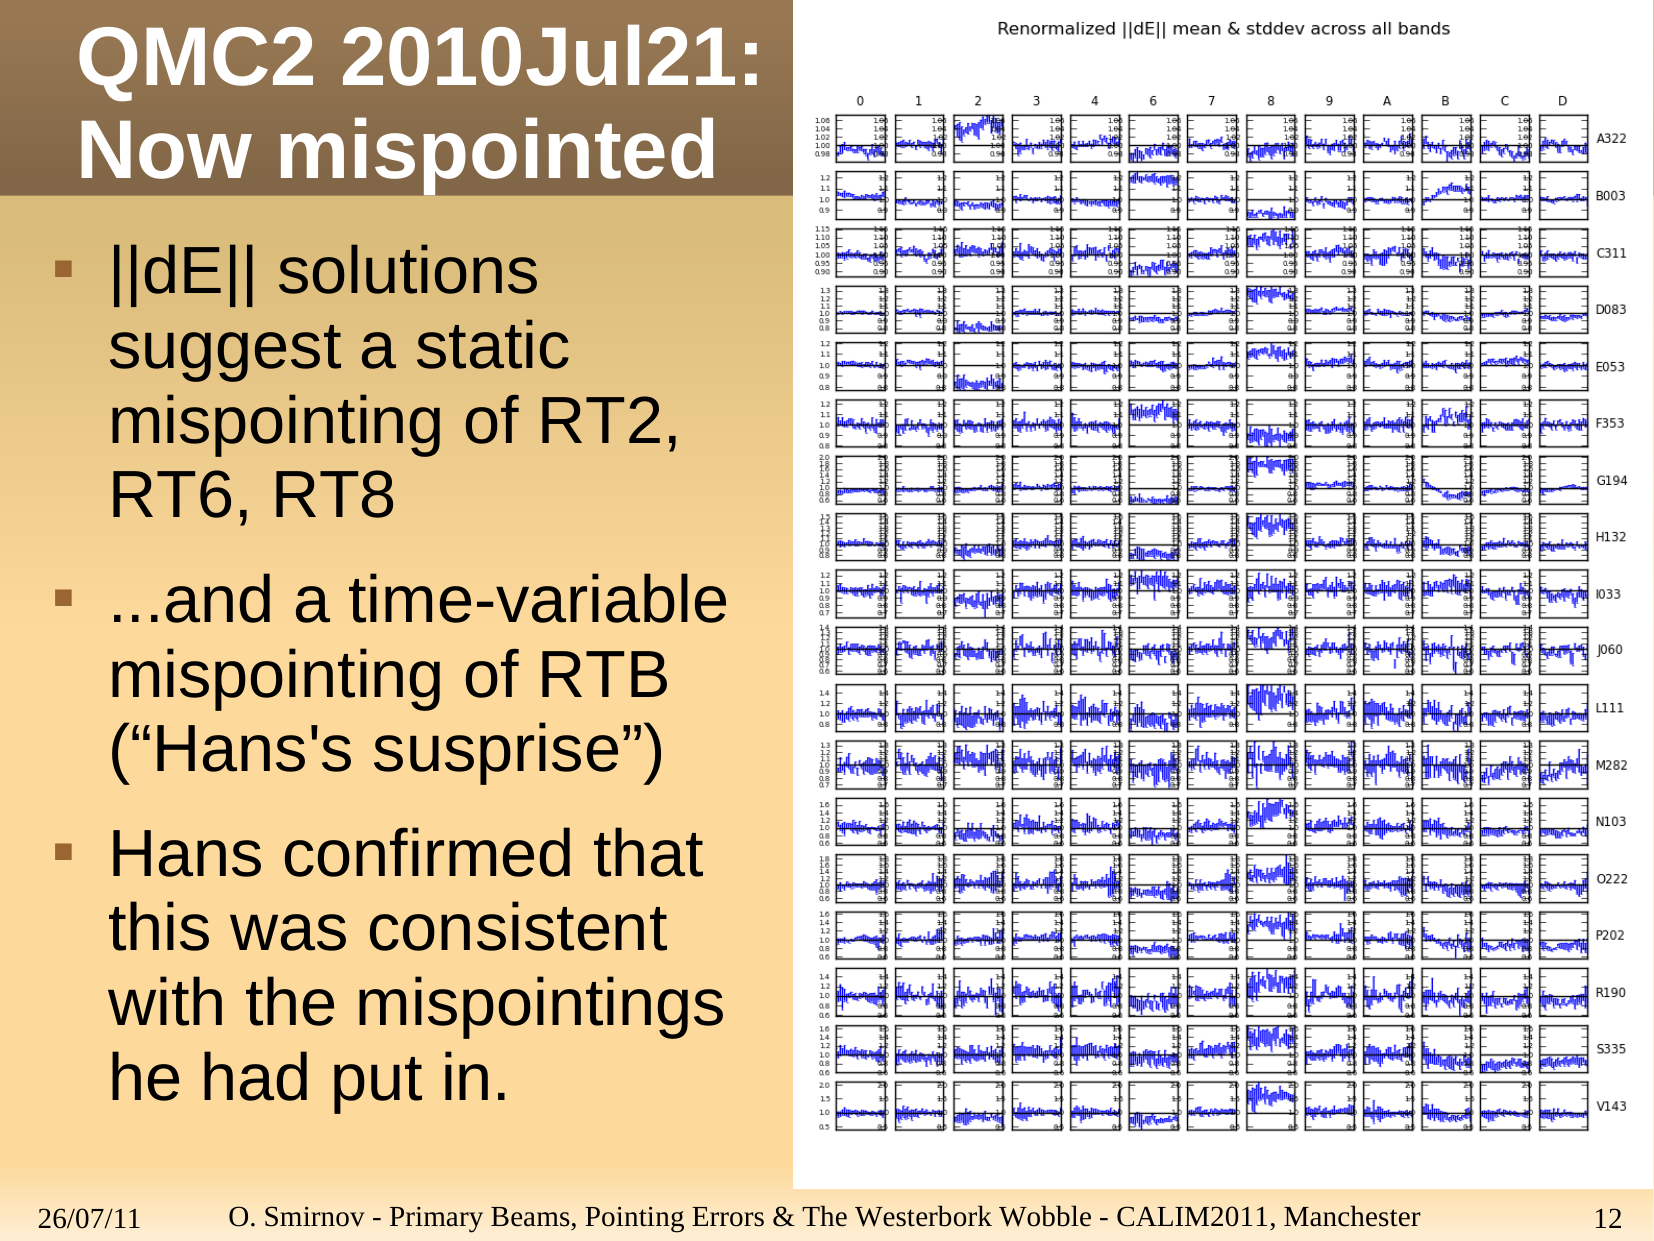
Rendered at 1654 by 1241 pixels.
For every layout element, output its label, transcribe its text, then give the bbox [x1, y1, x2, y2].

picture [0, 0, 1654, 1241]
list ||dE|| solutions suggest a static mispointing of RT2, RT6, RT8 ...and a time-variable mispointing of RTB (“Hans's susprise”) Hans confirmed that this was consistent with the mispointings he had put in. [37, 233, 788, 1201]
title QMC2 2010Jul21: Now mispointed [76, 7, 793, 200]
